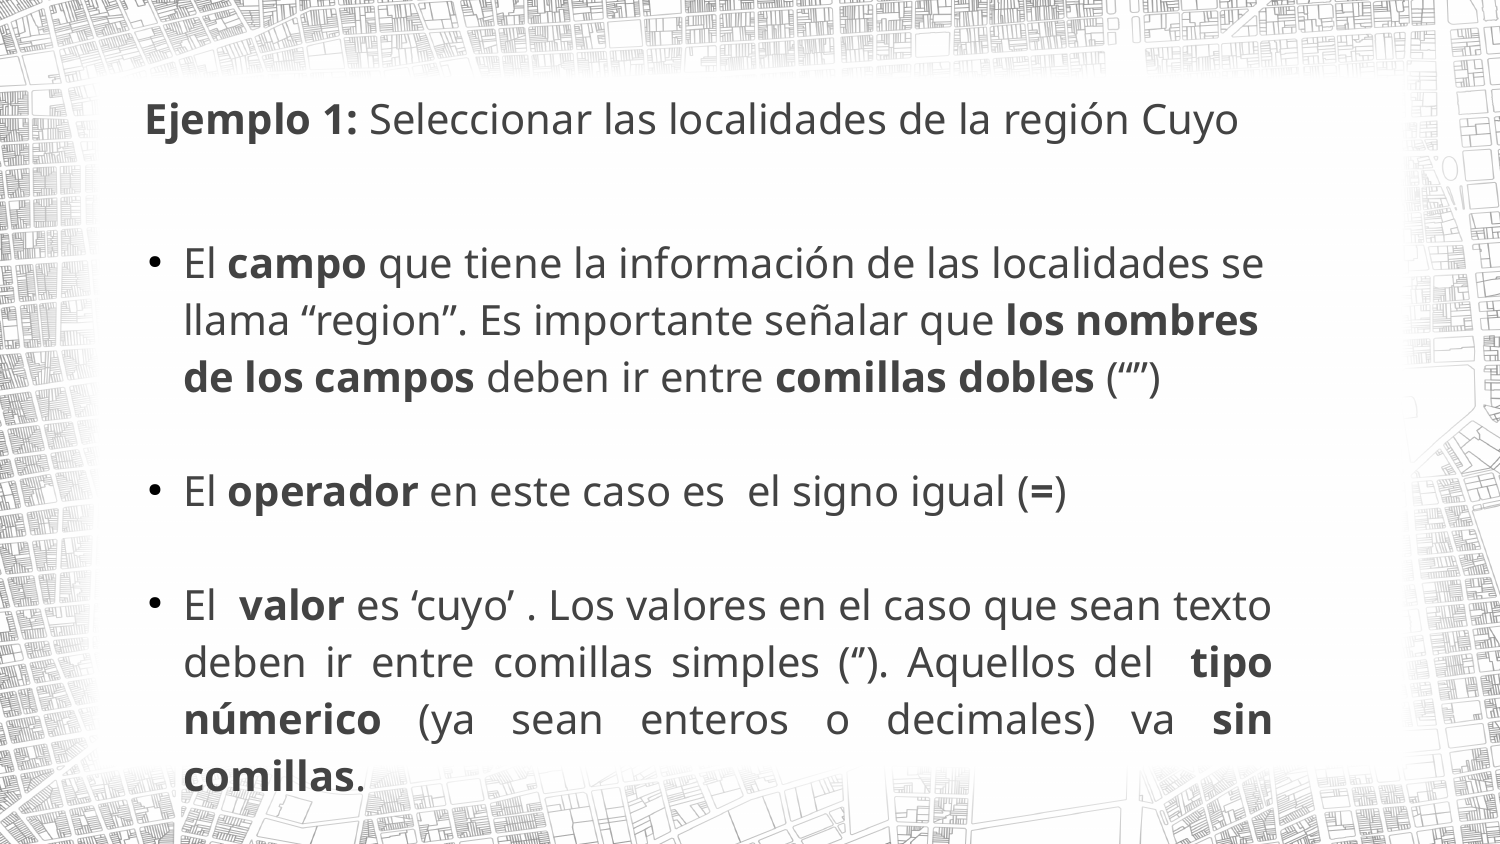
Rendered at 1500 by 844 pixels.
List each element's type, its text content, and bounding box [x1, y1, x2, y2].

text_box El campo que tiene la información de las localidades se llama “region”. Es importante señalar que los nombres de los campos deben ir entre comillas dobles (“”) El operador en este caso es el signo igual (=) El valor es ‘cuyo’ . Los valores en el caso que sean texto deben ir entre comillas simples (‘’). Aquellos del tipo númerico (ya sean enteros o decimales) va sin comillas. [132, 226, 1289, 775]
picture [0, 0, 1500, 844]
text_box Ejemplo 1: Seleccionar las localidades de la región Cuyo [129, 82, 1286, 198]
